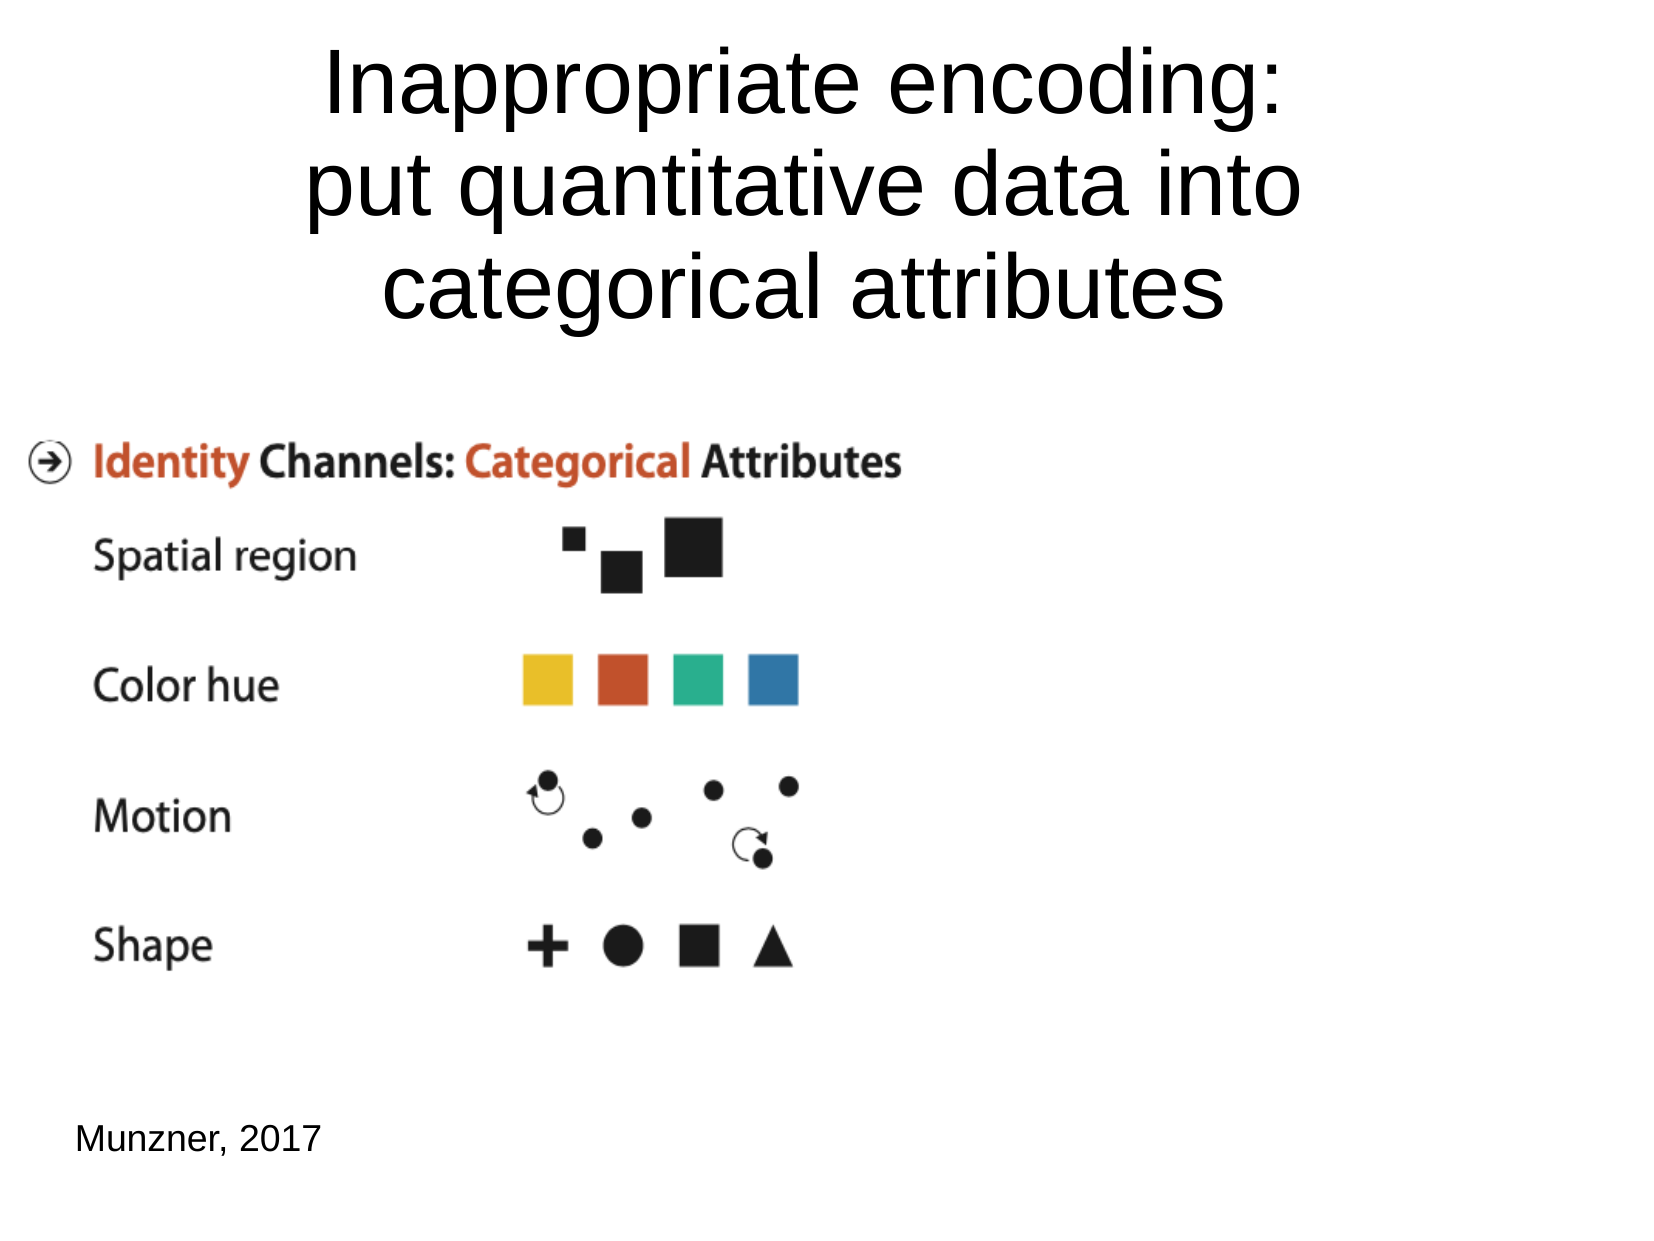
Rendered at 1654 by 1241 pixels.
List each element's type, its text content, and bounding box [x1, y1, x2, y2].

title Inappropriate encoding: put quantitative data into categorical attributes [184, 30, 1426, 338]
text_box Munzner, 2017 [60, 1110, 613, 1209]
picture [15, 419, 946, 1007]
